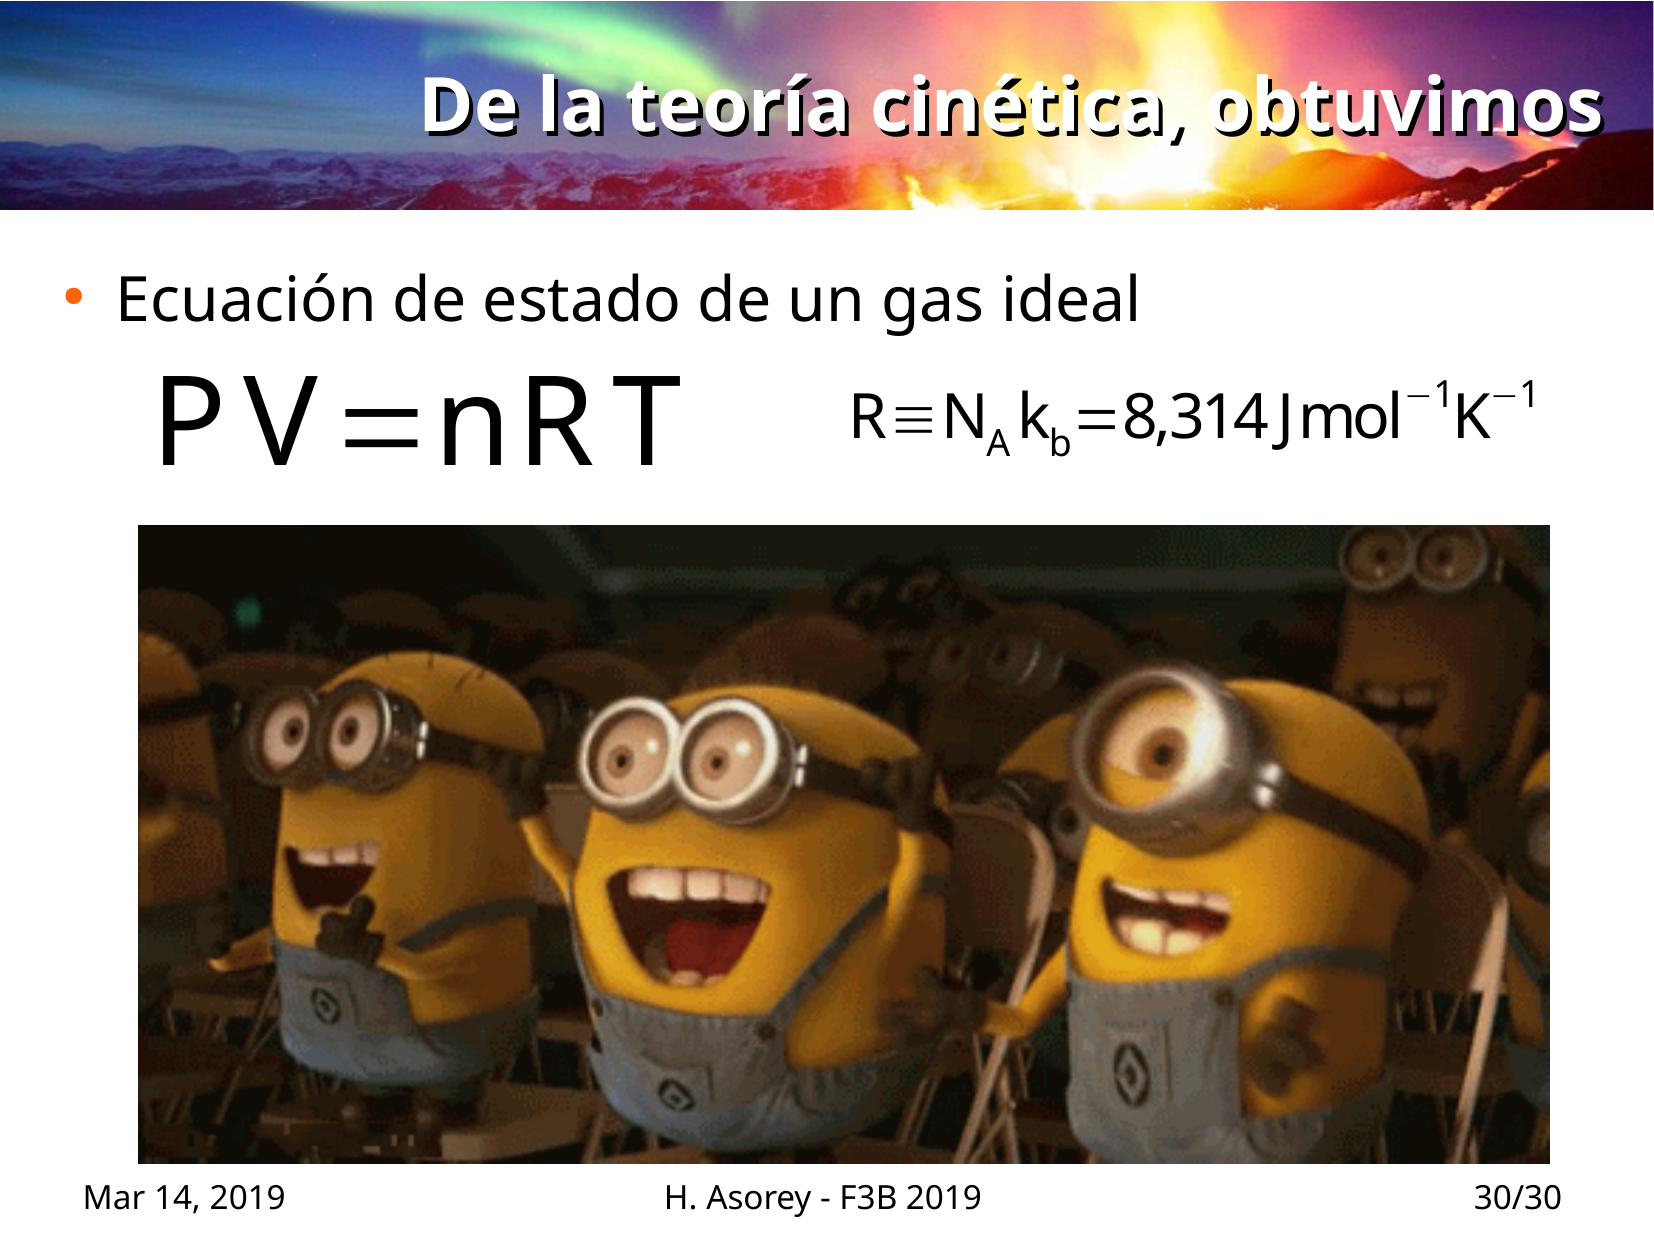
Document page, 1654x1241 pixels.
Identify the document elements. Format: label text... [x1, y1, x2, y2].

picture [138, 525, 1550, 1164]
title De la teoría cinética, obtuvimos [45, 15, 1606, 191]
chart [842, 371, 1539, 467]
picture [0, 1, 1654, 210]
chart [145, 345, 691, 497]
list Ecuación de estado de un gas ideal [45, 255, 1606, 1156]
